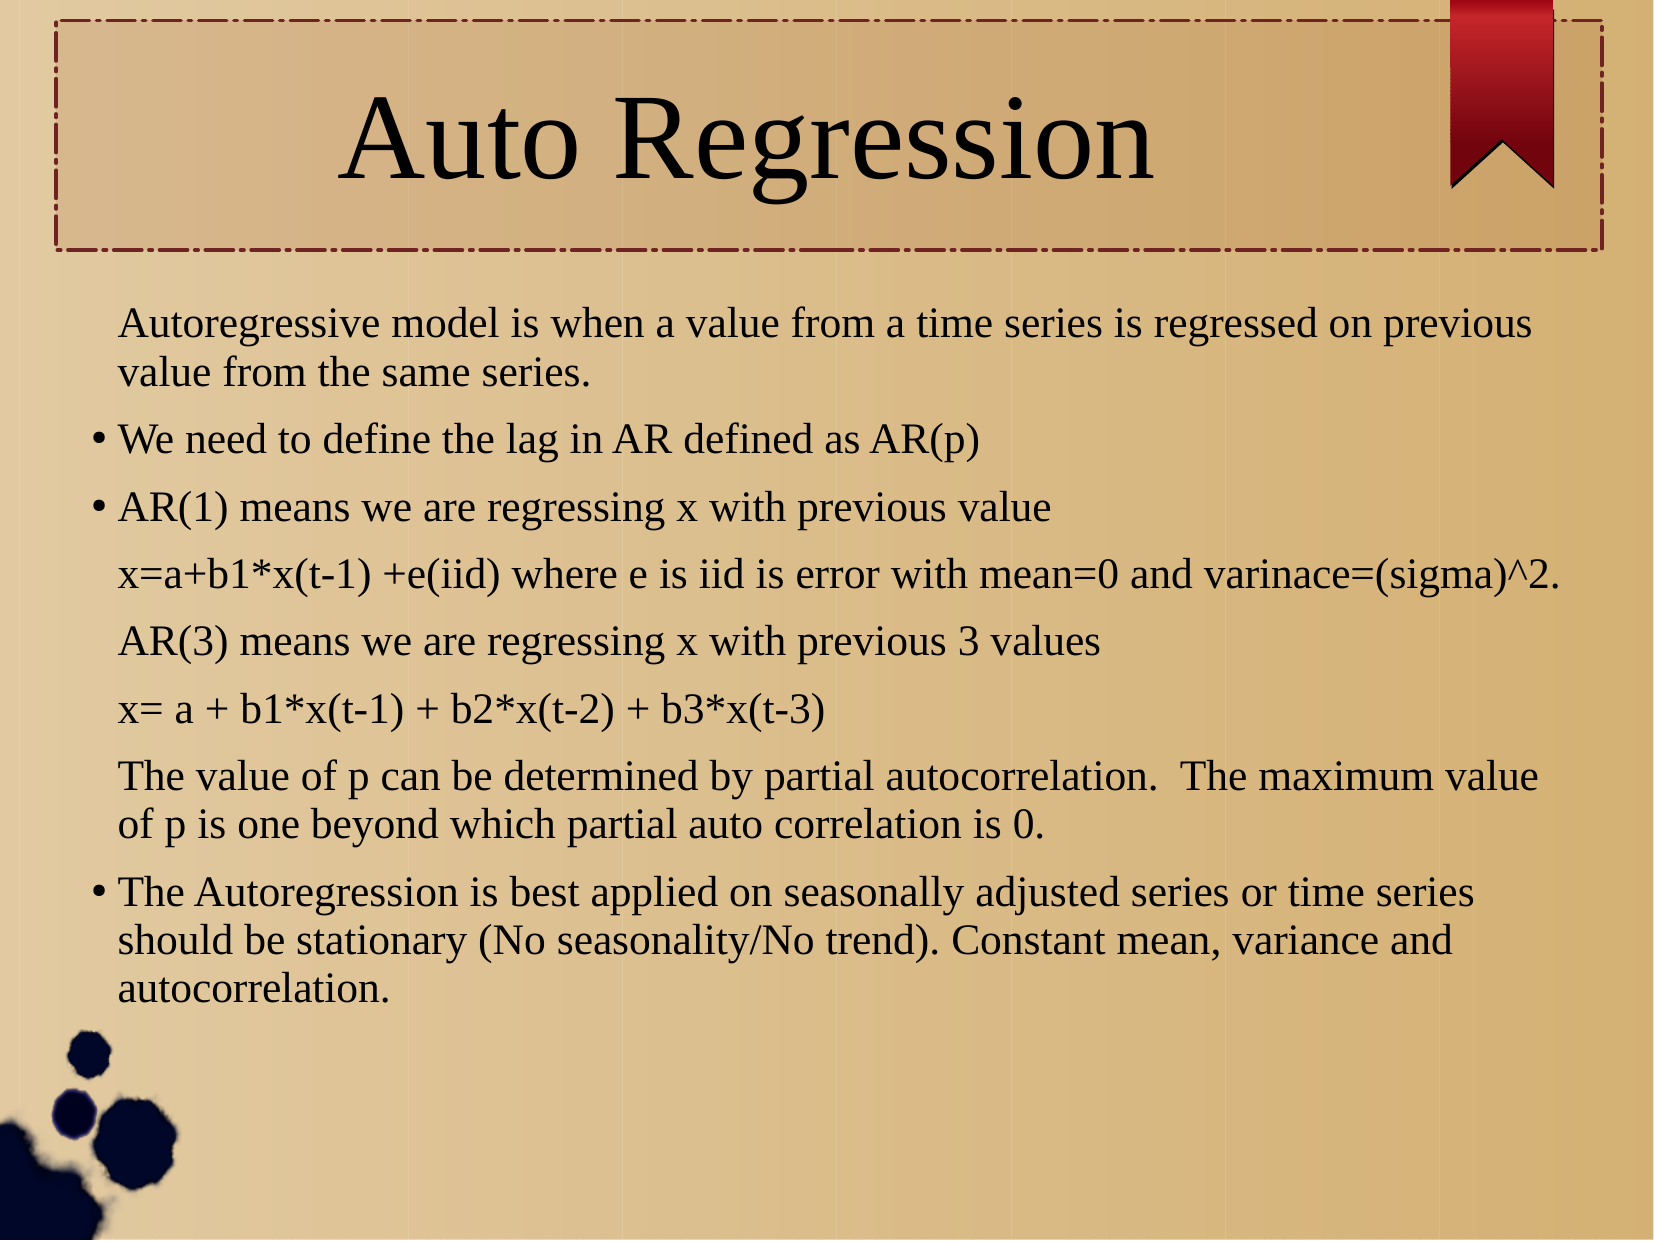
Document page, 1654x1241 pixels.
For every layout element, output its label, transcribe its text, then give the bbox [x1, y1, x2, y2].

title Auto Regression [82, 47, 1412, 229]
list Autoregressive model is when a value from a time series is regressed on previous value from the same series. We need to define the lag in AR defined as AR(p) AR(1) means we are regressing x with previous value x=a+b1*x(t-1) +e(iid) where e is iid is error with mean=0 and varinace=(sigma)^2. AR(3) means we are regressing x with previous 3 values x= a + b1*x(t-1) + b2*x(t-2) + b3*x(t-3) The value of p can be determined by partial autocorrelation. The maximum value of p is one beyond which partial auto correlation is 0. The Autoregression is best applied on seasonally adjusted series or time series should be stationary (No seasonality/No trend). Constant mean, variance and autocorrelation. [82, 299, 1571, 1019]
